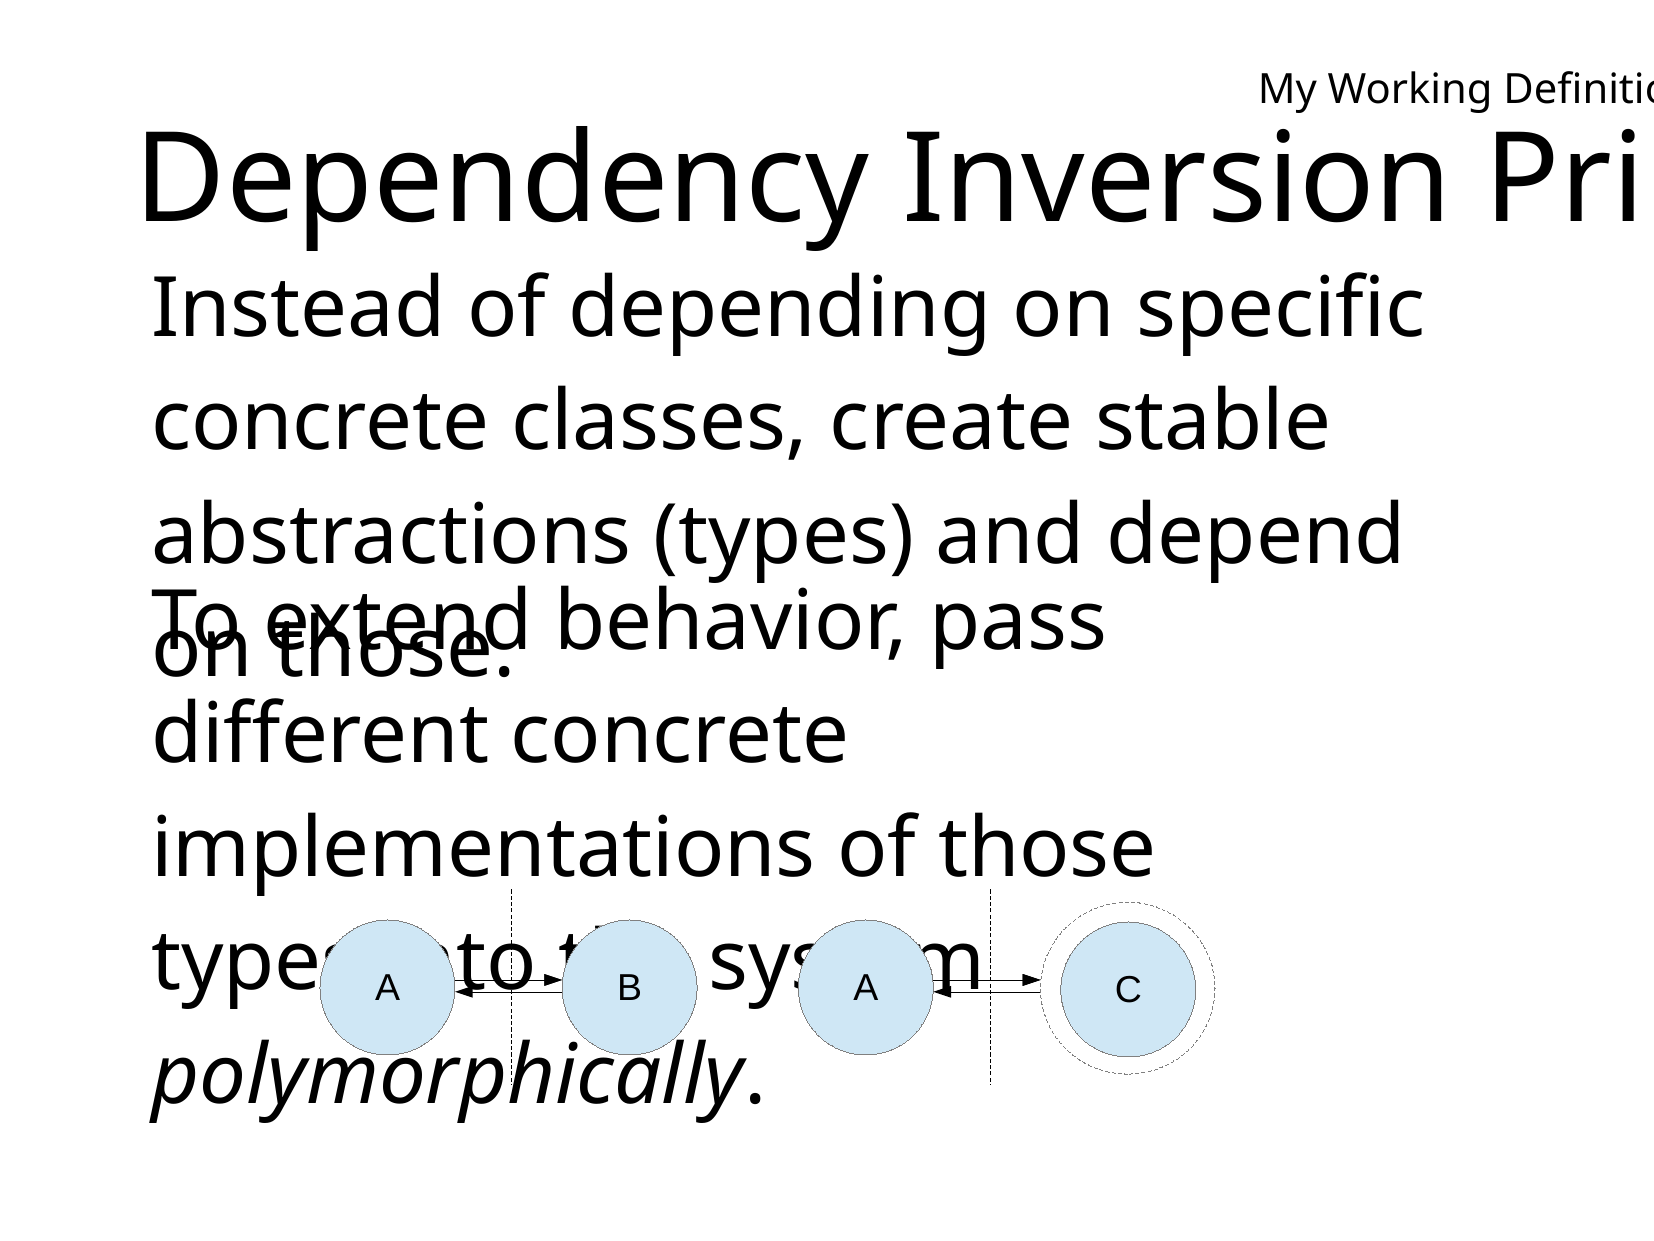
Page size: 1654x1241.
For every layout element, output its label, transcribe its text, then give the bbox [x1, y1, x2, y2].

text_box Dependency Inversion Principle [120, 80, 1492, 211]
text_box C [1060, 921, 1196, 1057]
text_box B [562, 919, 698, 1055]
text_box My Working Definition [1243, 51, 1593, 106]
text_box Instead of depending on specific concrete classes, create stable abstractions (types) and depend on those. [136, 239, 1486, 496]
text_box A [798, 919, 934, 1055]
text_box T [1040, 902, 1216, 1075]
text_box A [319, 919, 455, 1055]
text_box To extend behavior, pass different concrete implementations of those types into the system polymorphically. [136, 552, 1336, 797]
